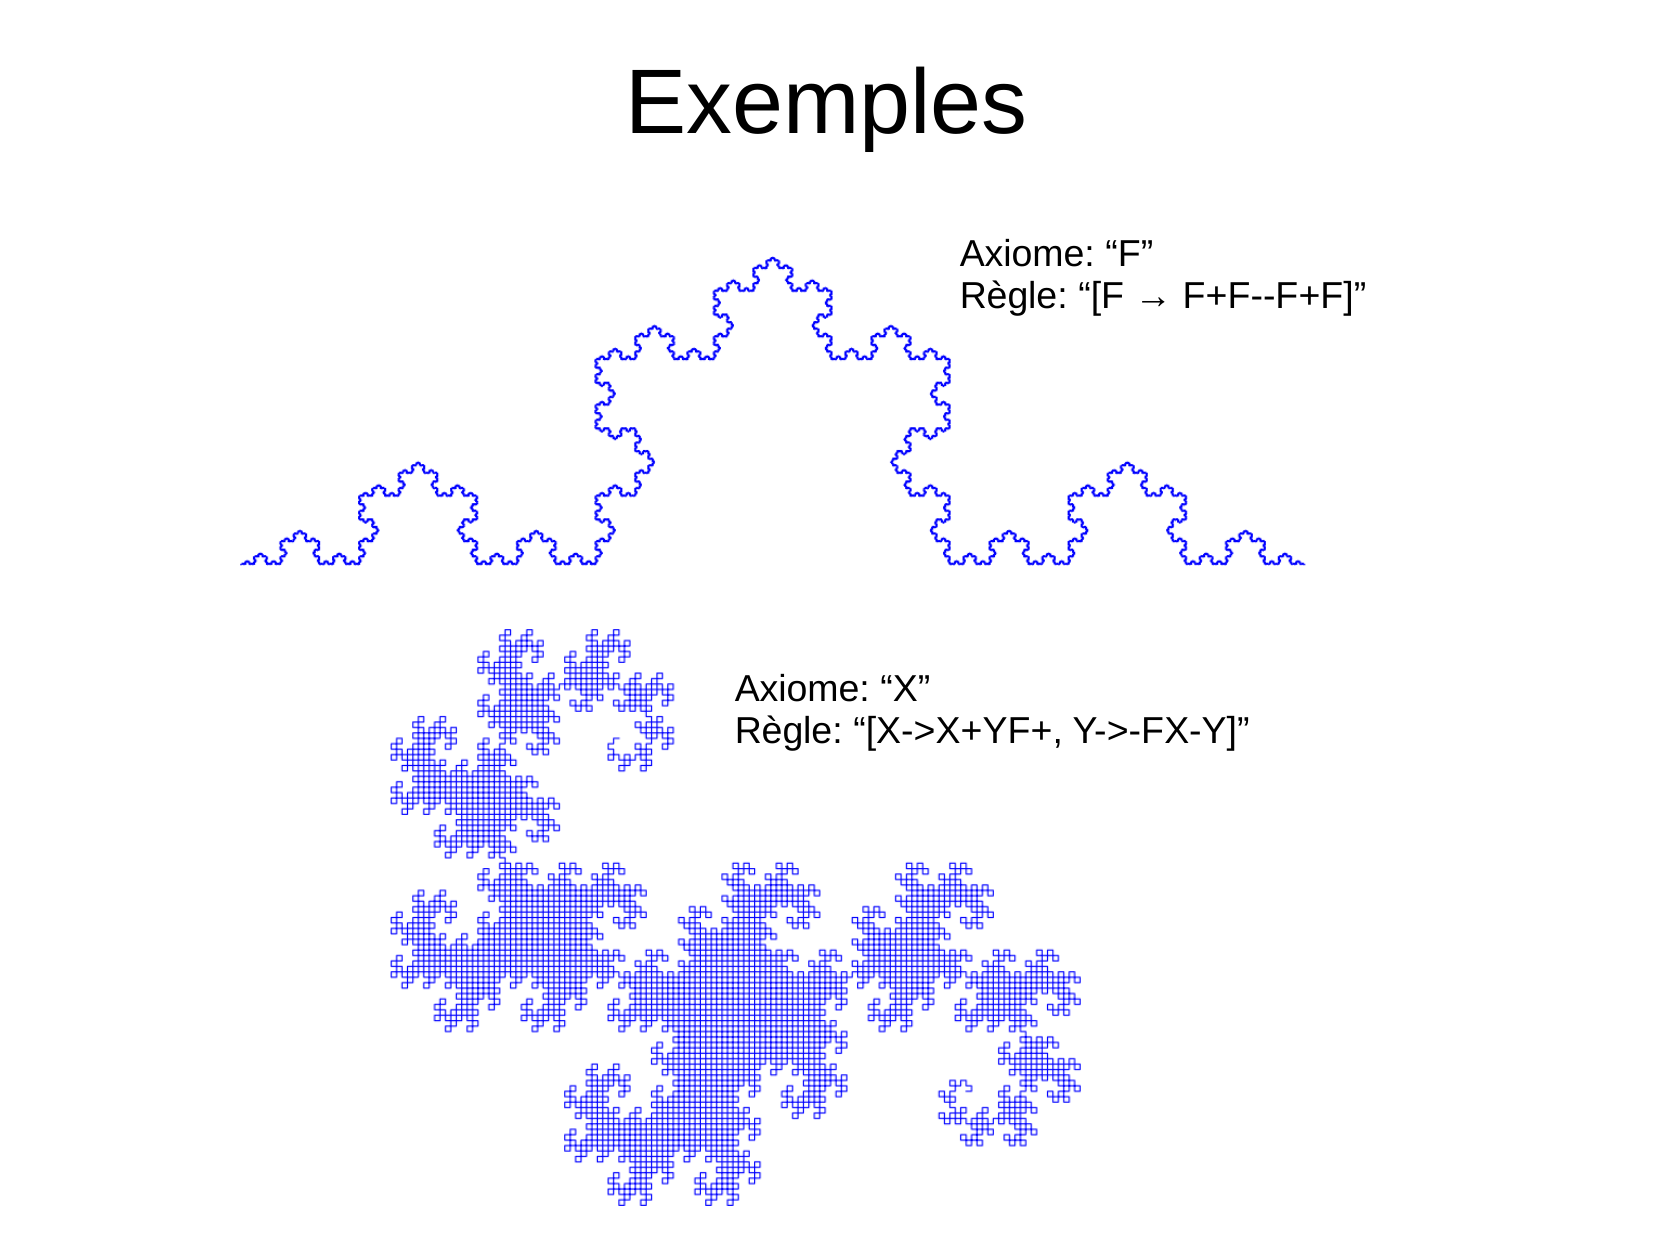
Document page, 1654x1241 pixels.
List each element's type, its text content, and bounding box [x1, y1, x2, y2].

text_box Axiome: “X” Règle: “[X->X+YF+, Y->-FX-Y]” [720, 660, 1321, 801]
picture [390, 629, 1081, 1206]
picture [240, 256, 1306, 566]
text_box Axiome: “F” Règle: “[F → F+F--F+F]” [945, 225, 1396, 331]
title Exemples [82, 49, 1571, 257]
